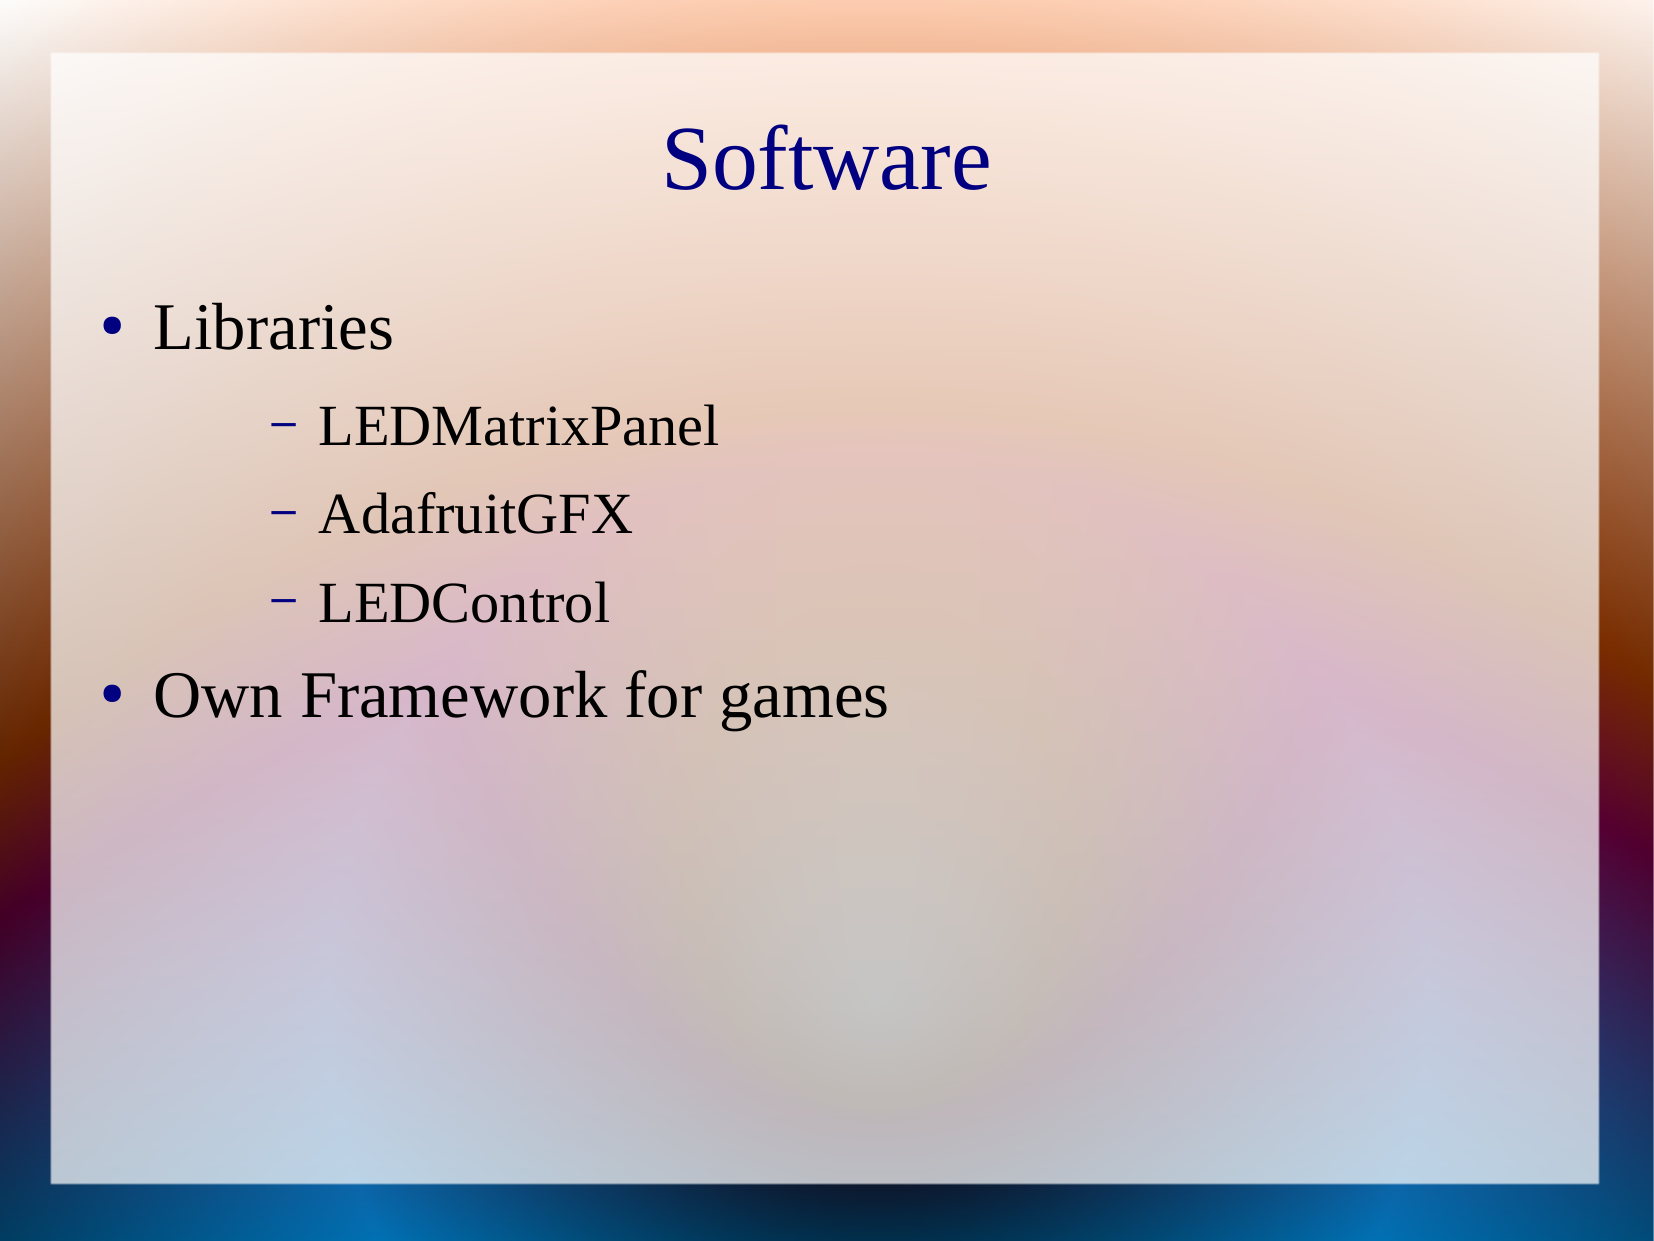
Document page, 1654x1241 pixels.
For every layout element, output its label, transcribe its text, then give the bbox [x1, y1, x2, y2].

title Software [82, 55, 1571, 263]
picture [0, 0, 1654, 1241]
list Libraries LEDMatrixPanel AdafruitGFX LEDControl Own Framework for games [82, 290, 1571, 1034]
